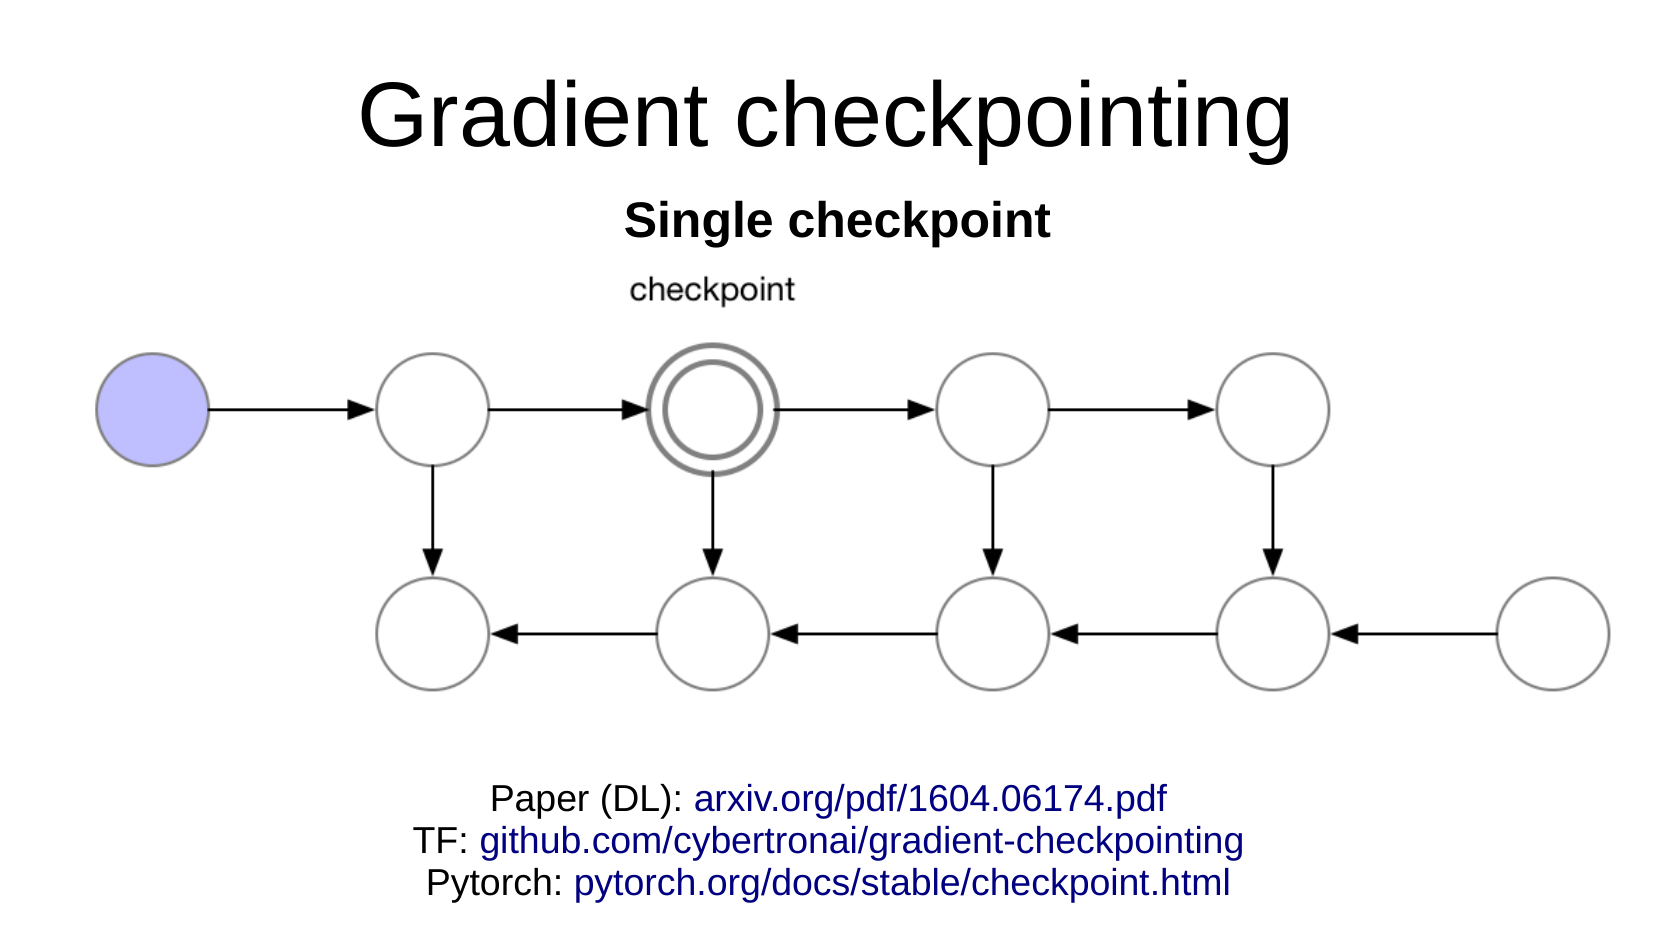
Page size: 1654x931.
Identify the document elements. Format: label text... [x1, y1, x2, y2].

title Gradient checkpointing [82, 37, 1571, 193]
picture [94, 253, 1612, 693]
text_box Single checkpoint [570, 184, 1105, 253]
text_box Paper (DL): arxiv.org/pdf/1604.06174.pdf TF: github.com/cybertronai/gradient-checkpointing Pytorch: pytorch.org/docs/stable/checkpoint.html [374, 770, 1283, 931]
